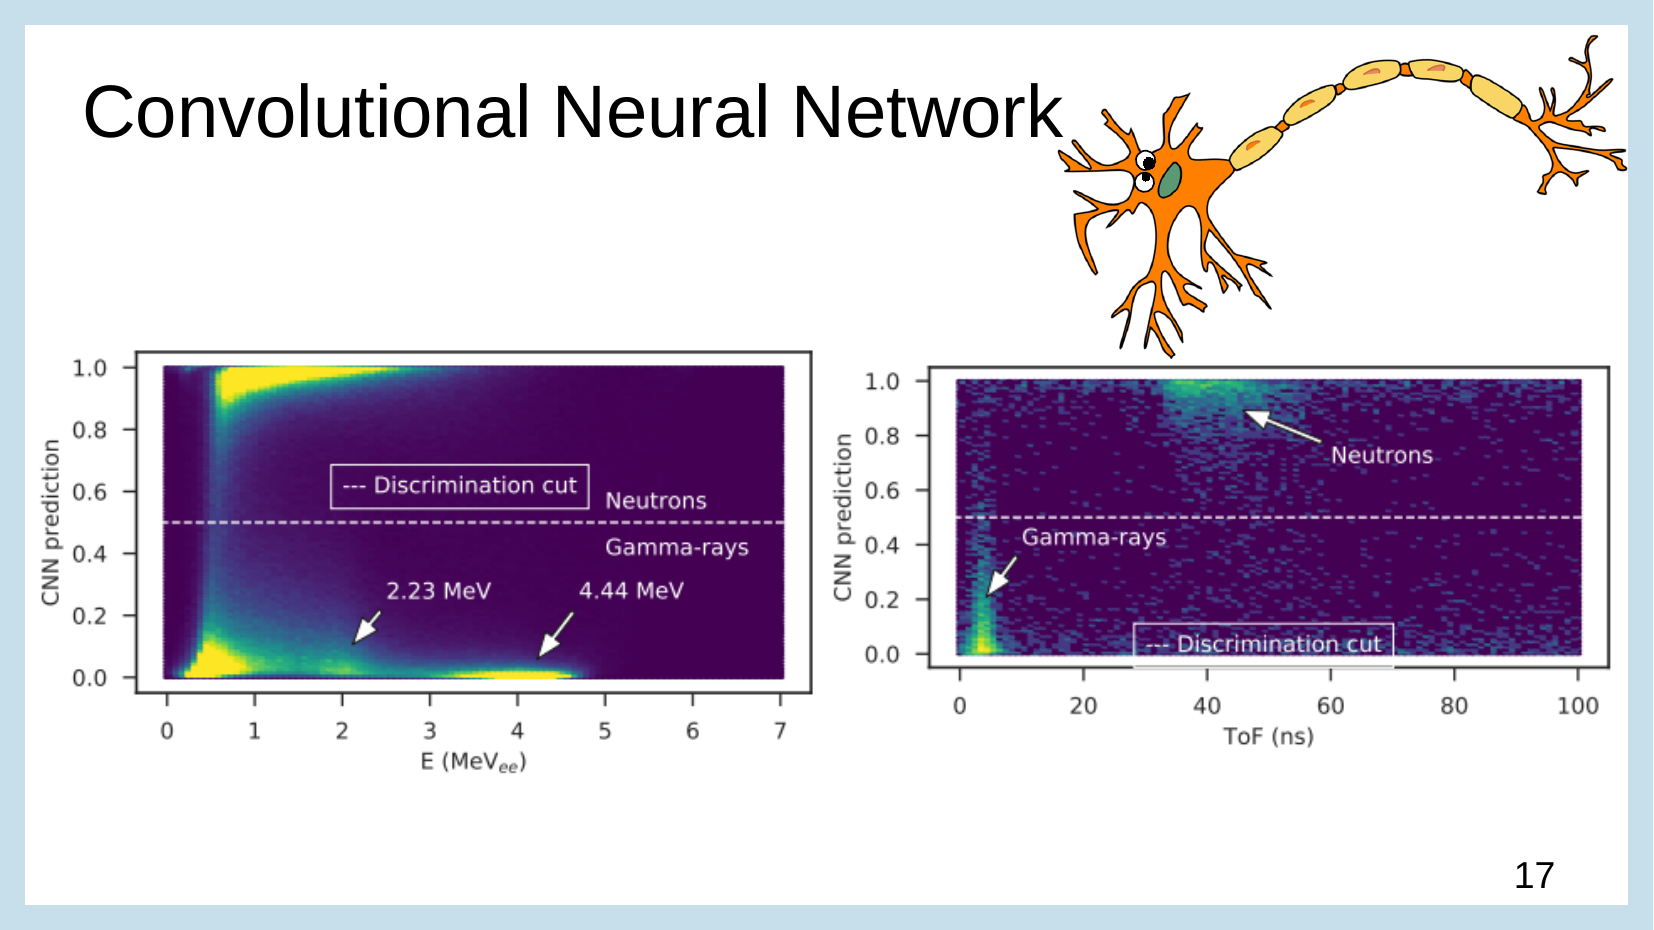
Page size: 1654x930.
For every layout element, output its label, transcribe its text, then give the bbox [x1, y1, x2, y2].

text_box [1135, 150, 1156, 170]
text_box [1134, 172, 1154, 192]
title Convolutional Neural Network [82, 29, 1260, 196]
picture [831, 0, 1653, 781]
picture [30, 315, 814, 811]
